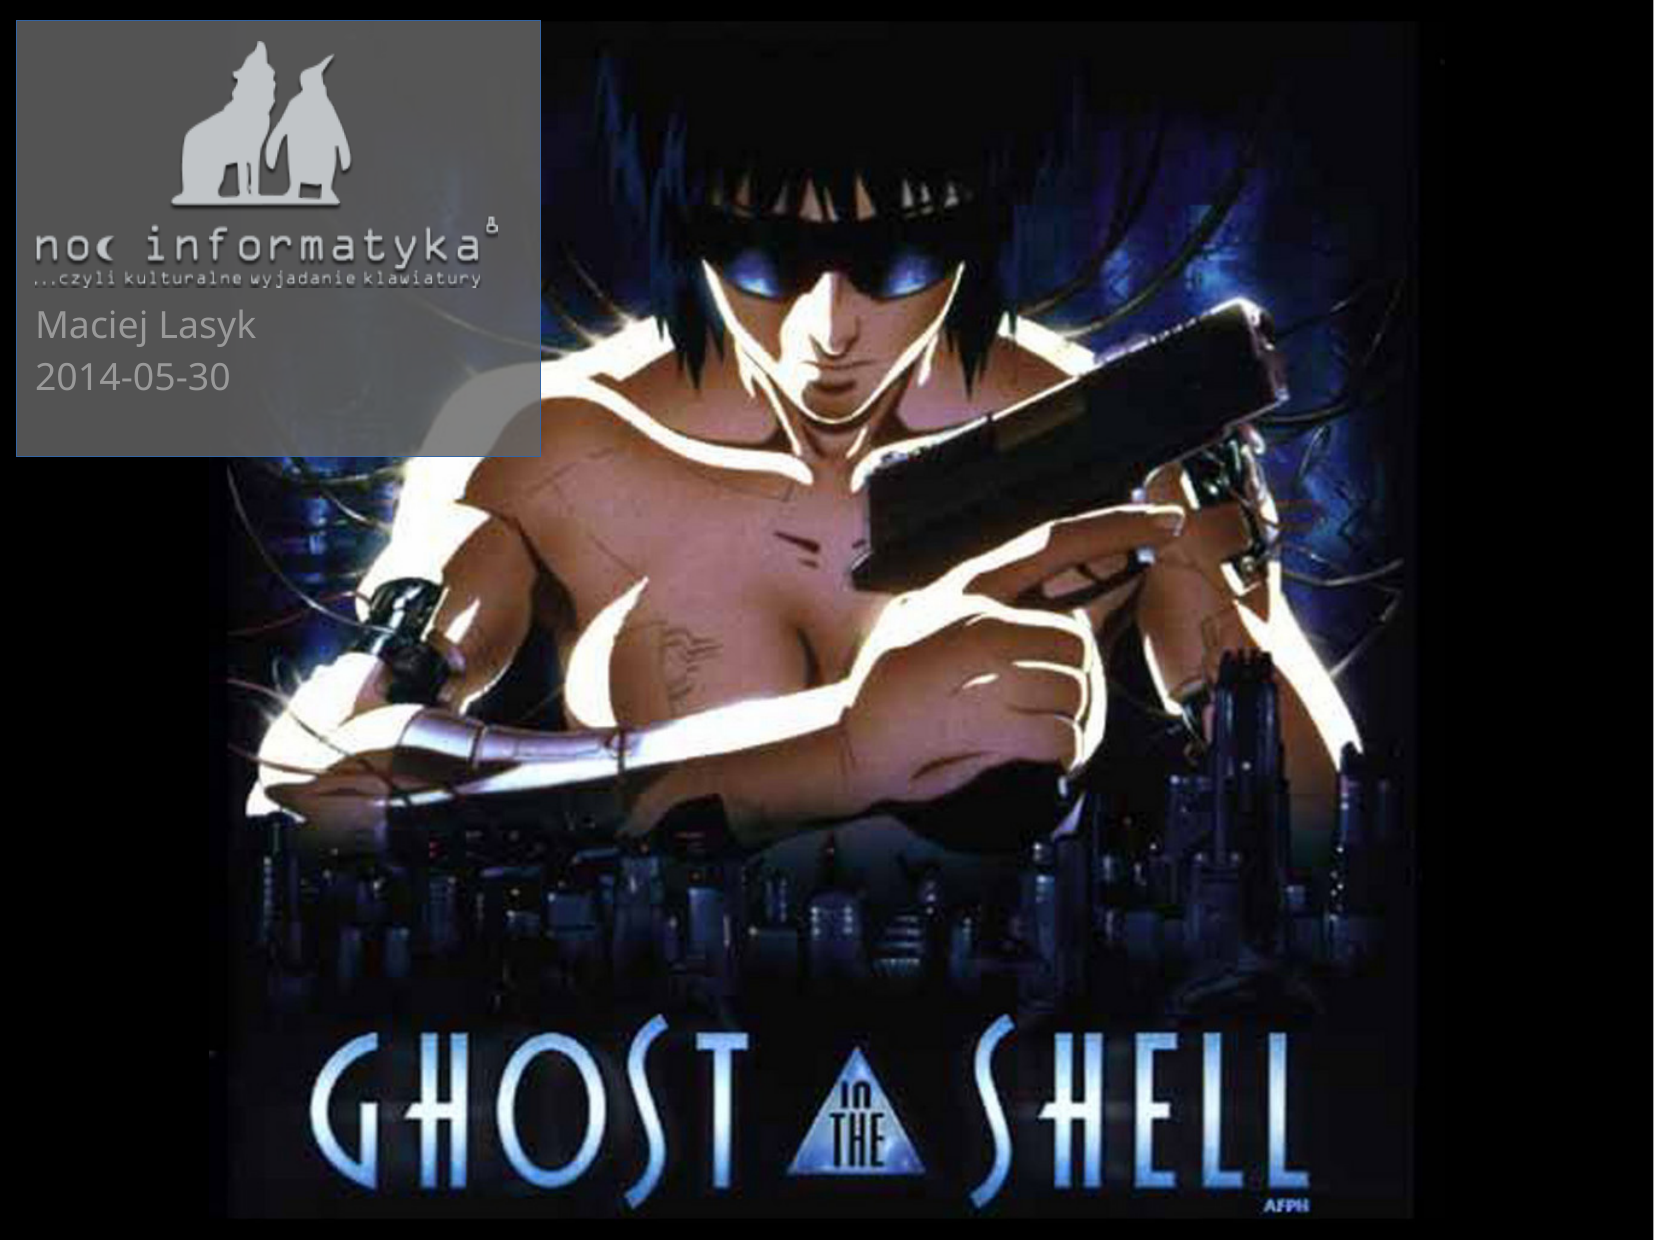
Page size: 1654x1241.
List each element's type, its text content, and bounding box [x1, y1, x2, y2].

text_box [16, 20, 541, 457]
text_box Maciej Lasyk 2014-05-30 [20, 291, 526, 457]
picture [209, 2, 1445, 1238]
picture [35, 41, 498, 288]
